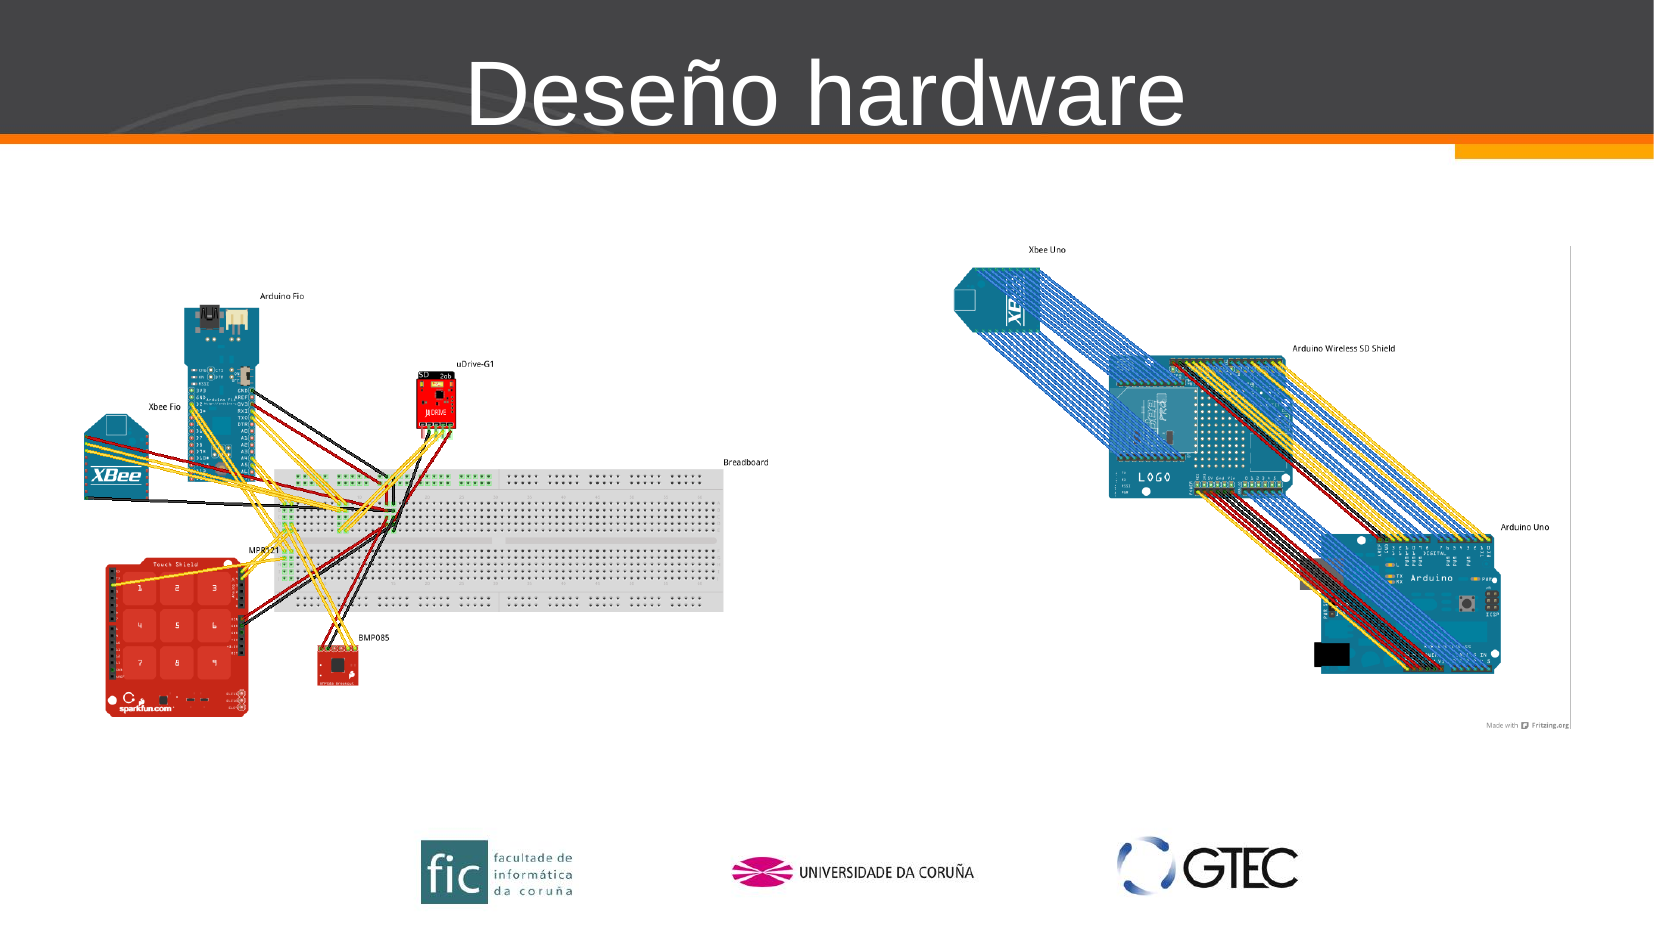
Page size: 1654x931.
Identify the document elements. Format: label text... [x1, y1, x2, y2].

picture [0, 0, 1654, 931]
title Deseño hardware [82, 37, 1571, 151]
